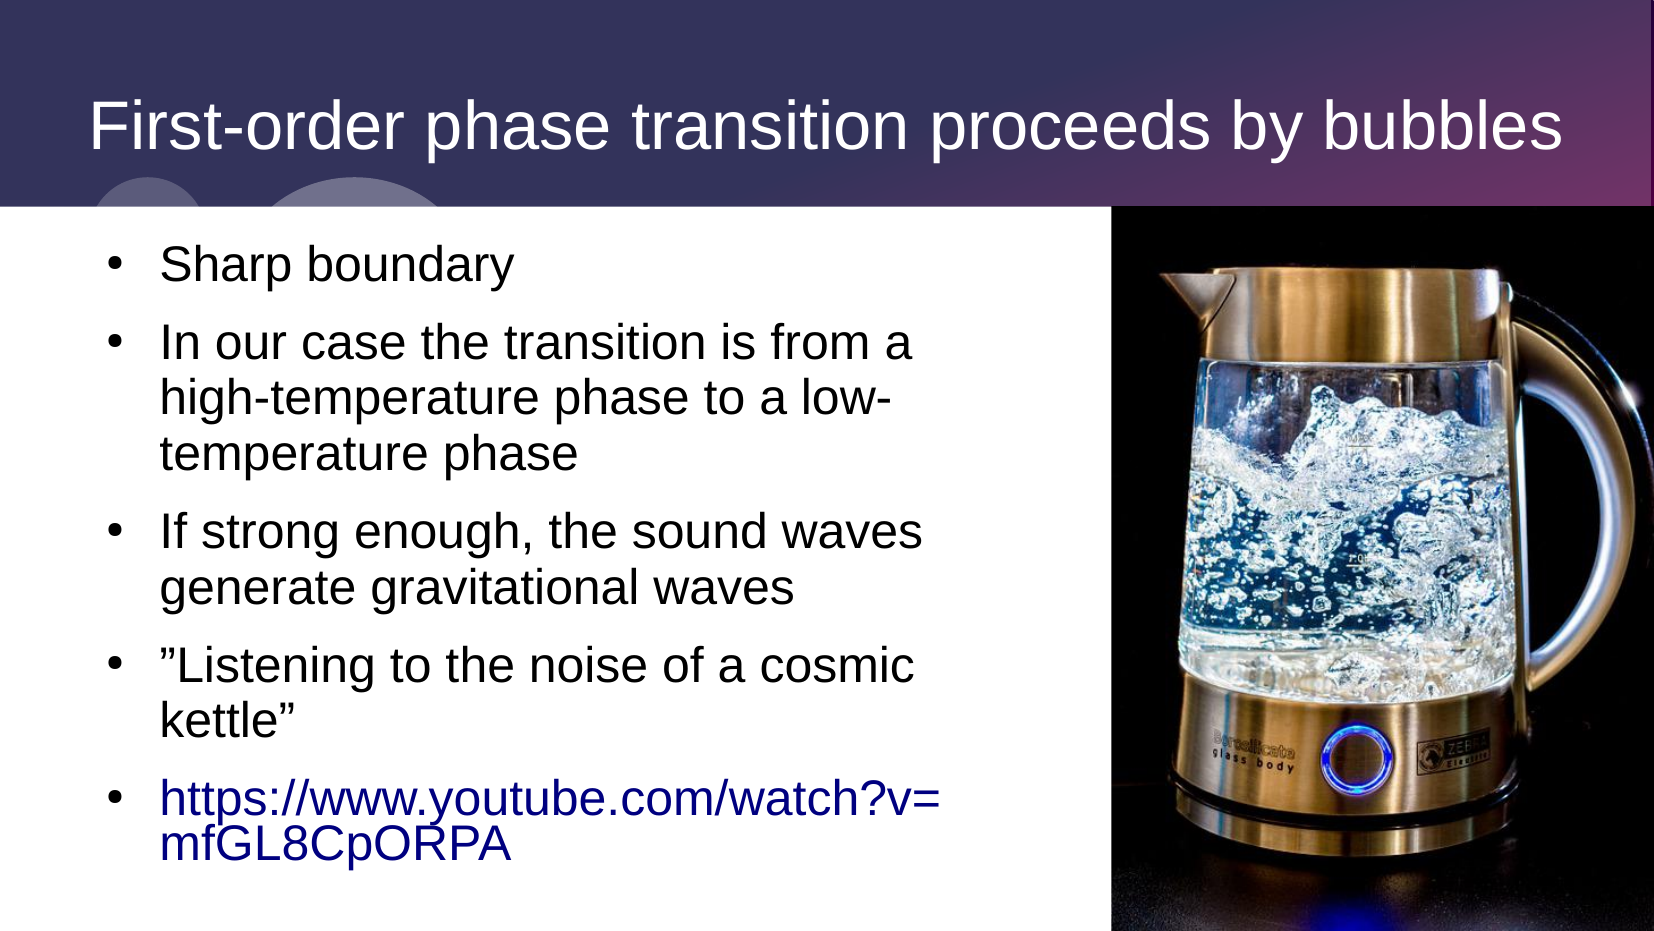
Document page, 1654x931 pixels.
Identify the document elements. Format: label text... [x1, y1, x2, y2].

title First-order phase transition proceeds by bubbles [88, 44, 1565, 207]
picture [1111, 206, 1654, 931]
list Sharp boundary In our case the transition is from a high-temperature phase to a low-temperature phase If strong enough, the sound waves generate gravitational waves ”Listening to the noise of a cosmic kettle” https://www.youtube.com/watch?v=mfGL8CpORPA [88, 236, 958, 827]
